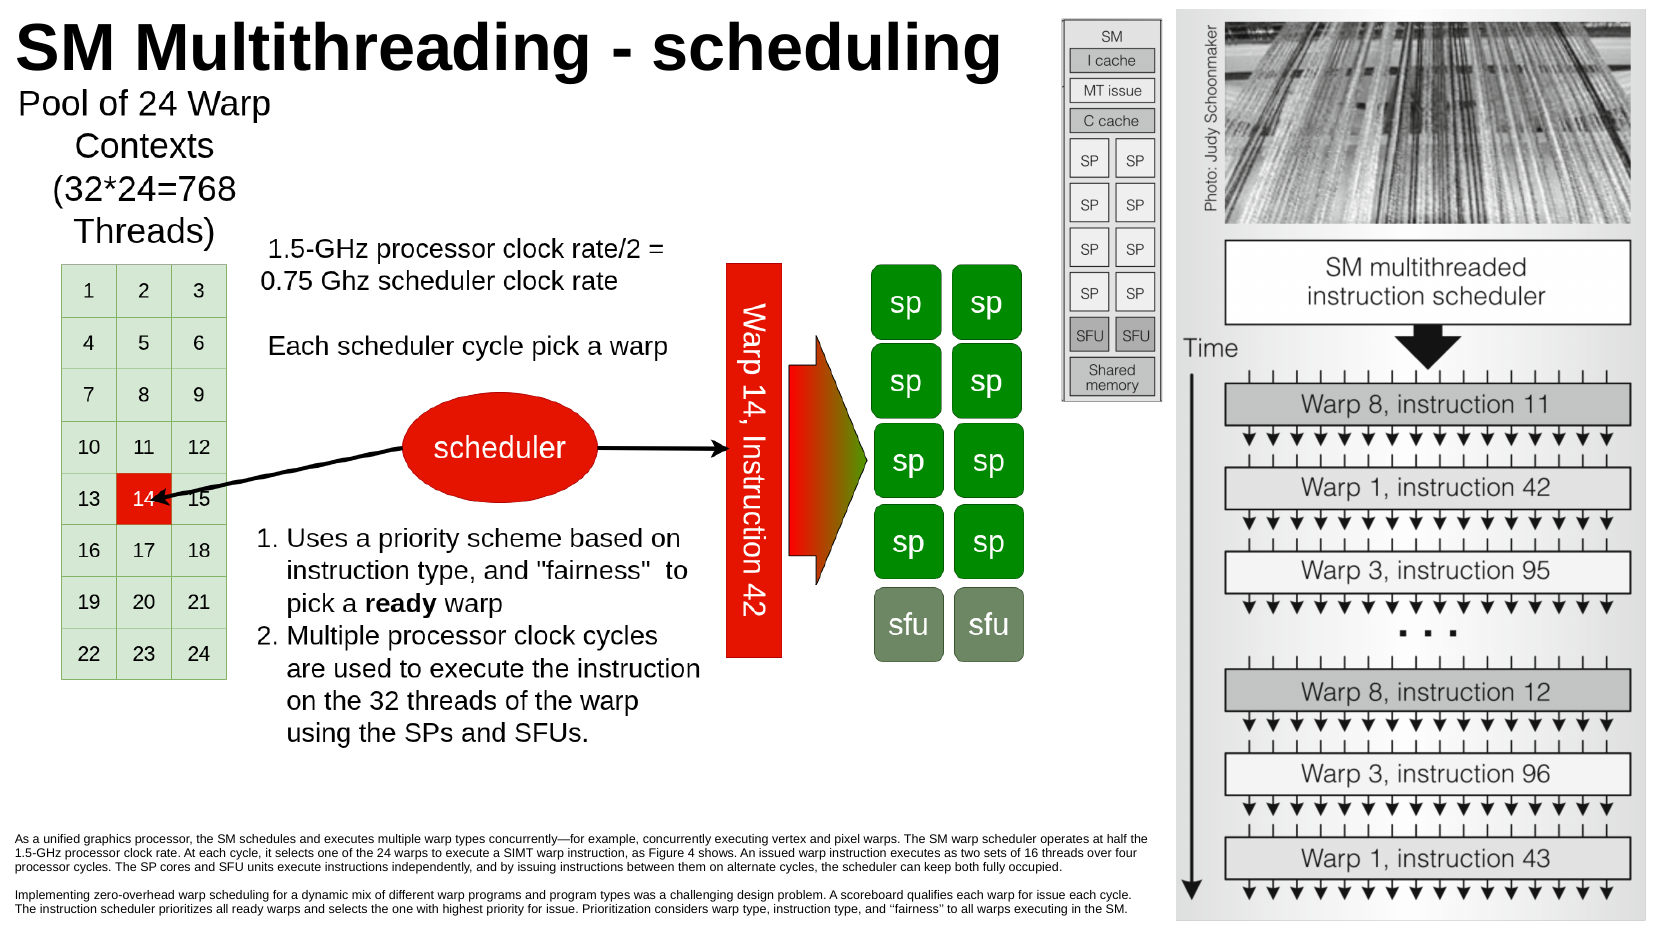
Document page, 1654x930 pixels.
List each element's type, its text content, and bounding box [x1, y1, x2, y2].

text_box As a unified graphics processor, the SM schedules and executes multiple warp types concurrently—for example, concurrently executing vertex and pixel warps. The SM warp scheduler operates at half the 1.5-GHz processor clock rate. At each cycle, it selects one of the 24 warps to execute a SIMT warp instruction, as Figure 4 shows. An issued warp instruction executes as two sets of 16 threads over four processor cycles. The SP cores and SFU units execute instructions independently, and by issuing instructions between them on alternate cycles, the scheduler can keep both fully occupied. Implementing zero-overhead warp scheduling for a dynamic mix of different warp programs and program types was a challenging design problem. A scoreboard qualifies each warp for issue each cycle. The instruction scheduler prioritizes all ready warps and selects the one with highest priority for issue. Prioritization considers warp type, instruction type, and ‘‘fairness’’ to all warps executing in the SM. [0, 825, 1168, 925]
picture [1050, 0, 1653, 930]
picture [0, 82, 1024, 788]
title SM Multithreading - scheduling [0, 0, 1088, 113]
